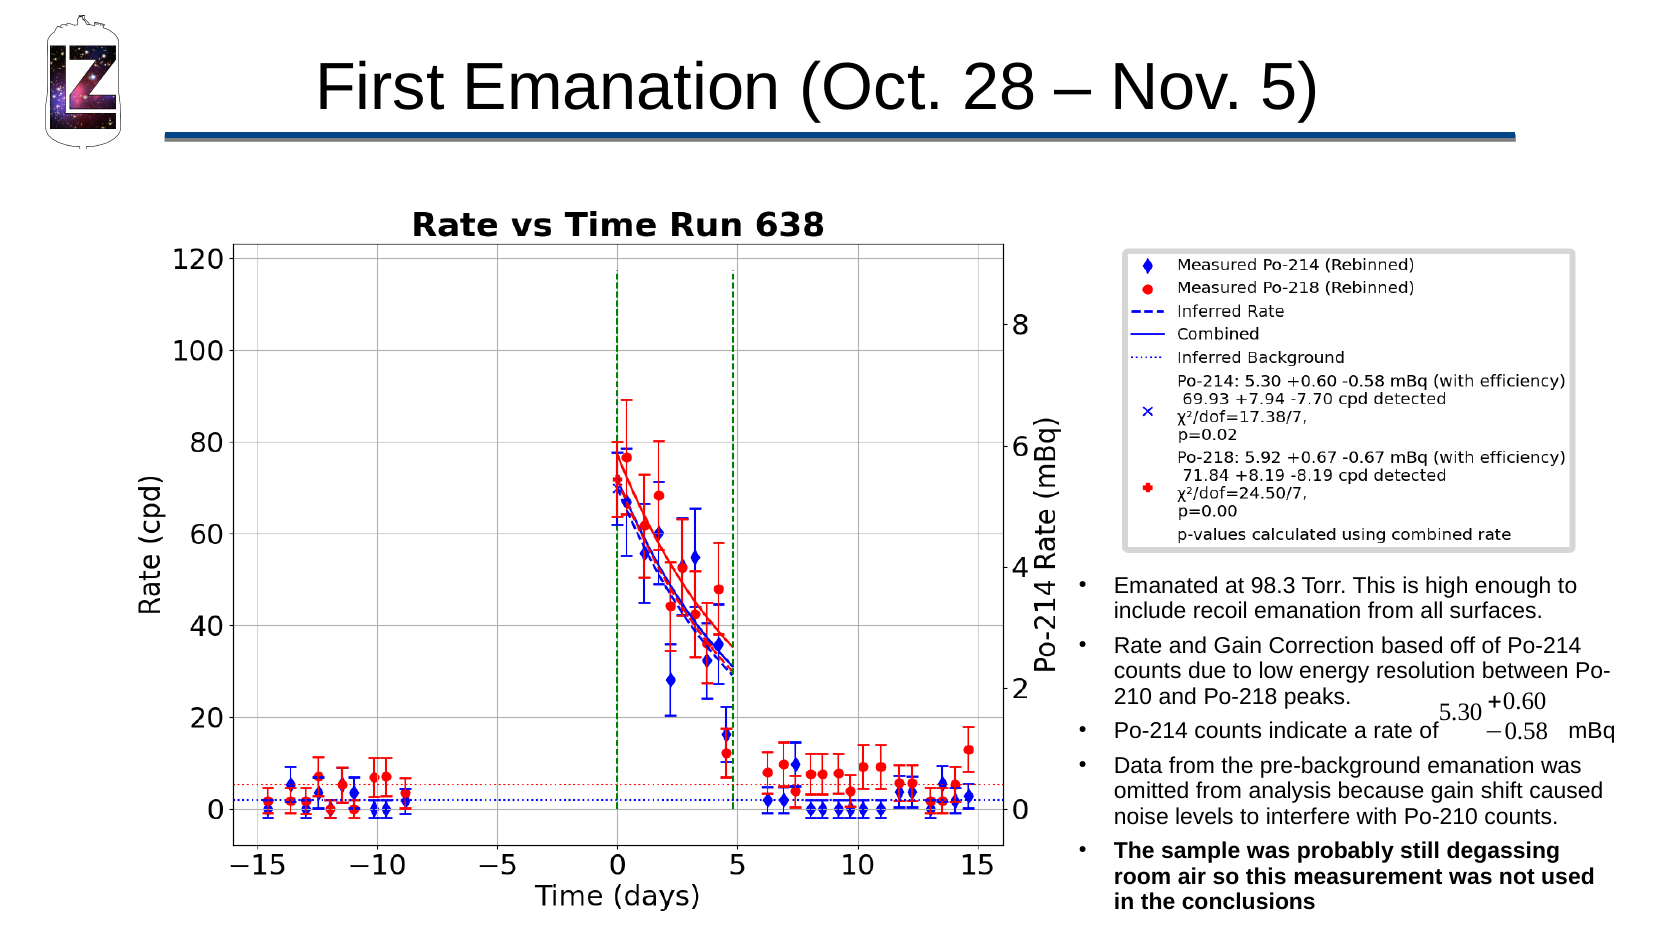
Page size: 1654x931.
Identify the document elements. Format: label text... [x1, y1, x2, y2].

text_box Emanated at 98.3 Torr. This is high enough to include recoil emanation from all surfaces. Rate and Gain Correction based off of Po-214 counts due to low energy resolution between Po-210 and Po-218 peaks. Po-214 counts indicate a rate of mBq Data from the pre-background emanation was omitted from analysis because gain shift caused noise levels to interfere with Po-210 counts. The sample was probably still degassing room air so this measurement was not used in the conclusions [1063, 564, 1634, 922]
picture [30, 550, 1651, 931]
title First Emanation (Oct. 28 – Nov. 5) [165, 30, 1516, 143]
chart [766, 434, 885, 494]
picture [15, 15, 1651, 508]
chart [1432, 687, 1551, 747]
chart [0, 508, 1654, 550]
